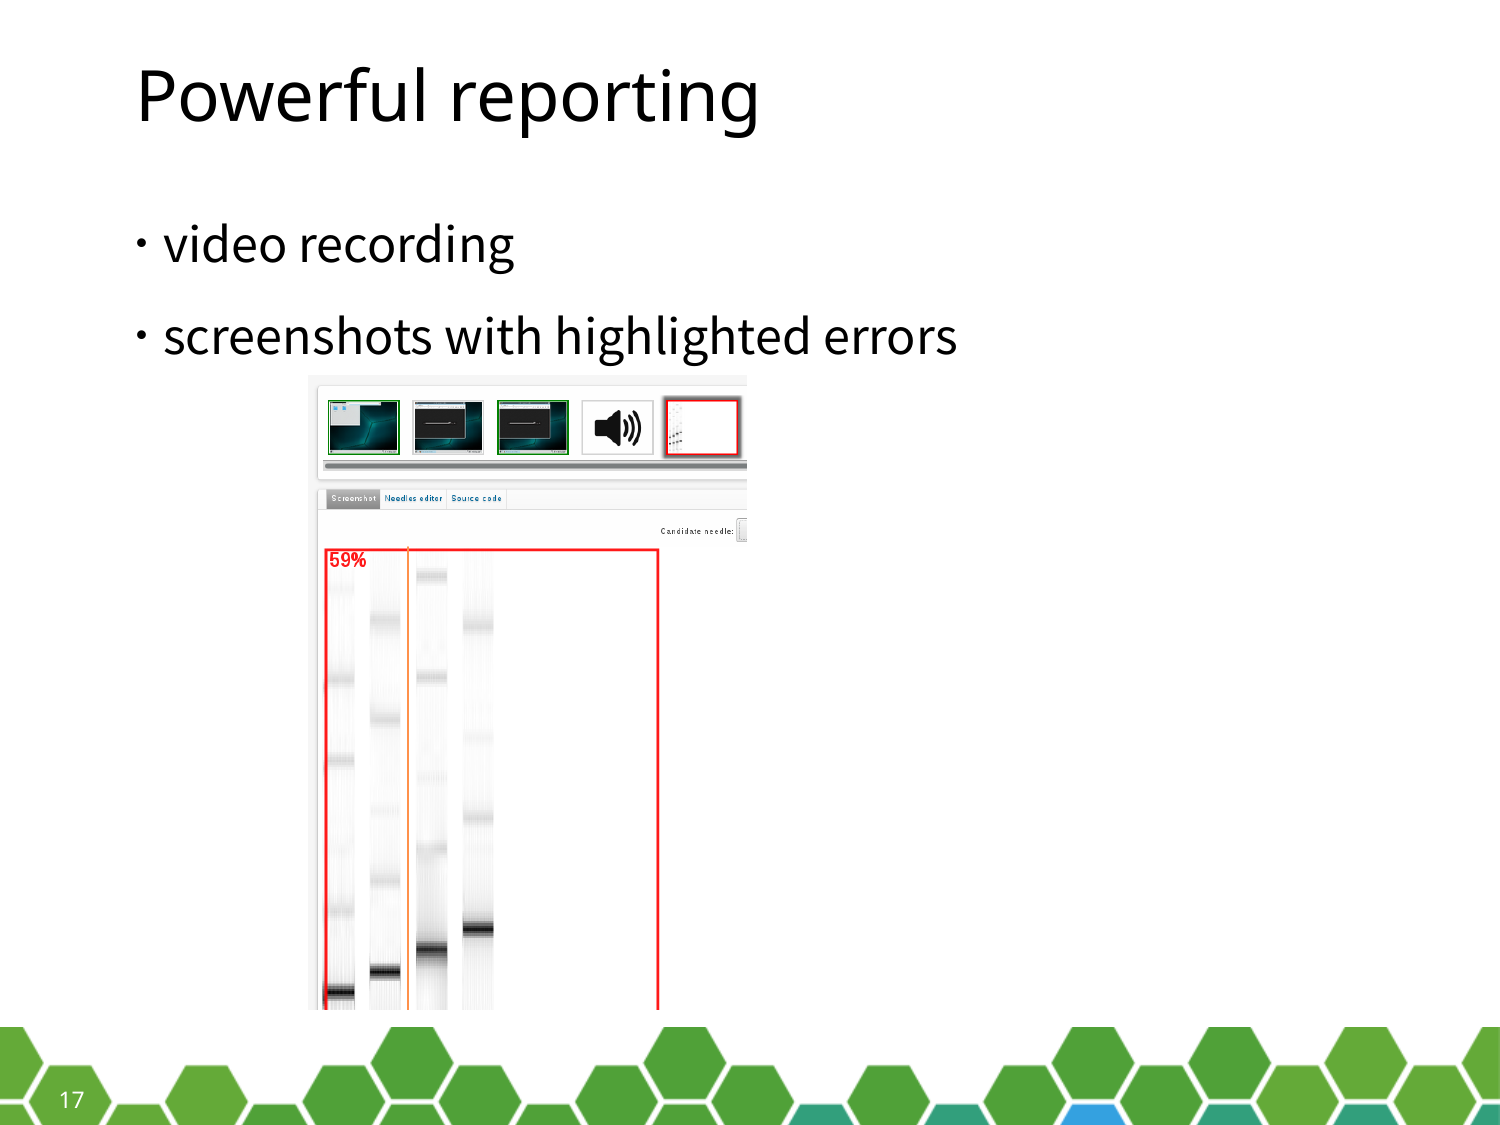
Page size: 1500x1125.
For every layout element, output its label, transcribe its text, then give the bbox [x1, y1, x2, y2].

picture [308, 375, 747, 1010]
picture [0, 1027, 1500, 1125]
list video recording screenshots with highlighted errors [135, 208, 1372, 862]
title Powerful reporting [135, 12, 1372, 175]
